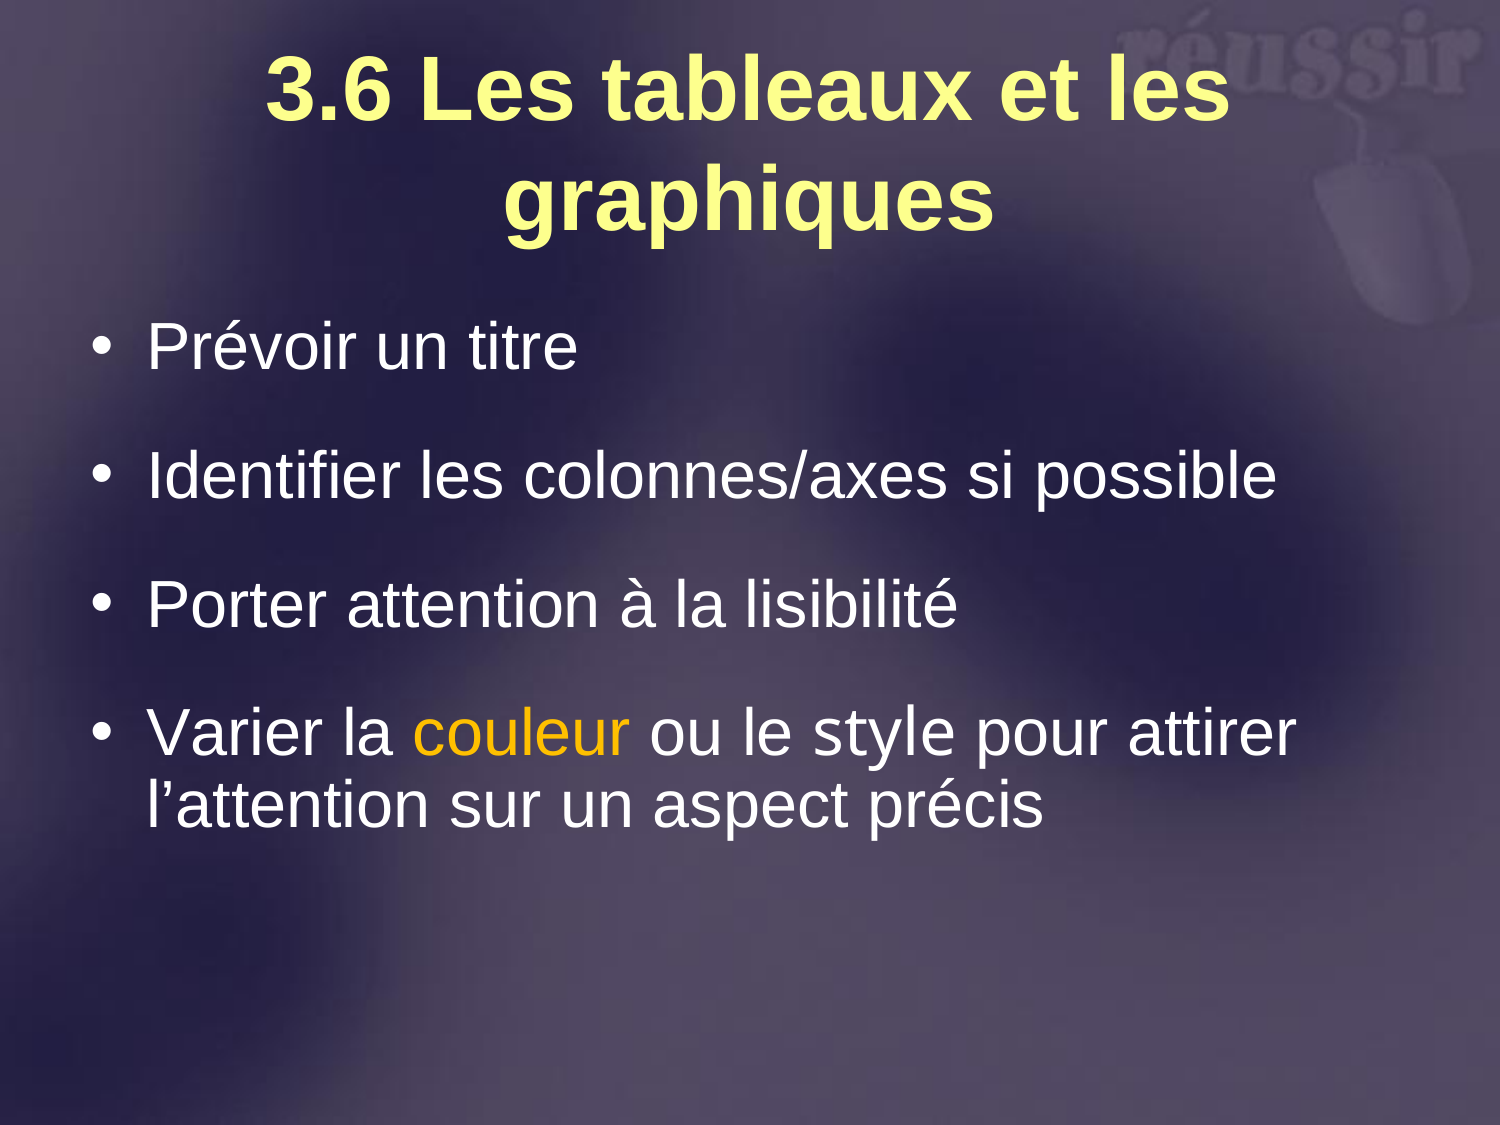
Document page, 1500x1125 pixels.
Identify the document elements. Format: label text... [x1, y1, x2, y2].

list Prévoir un titre Identifier les colonnes/axes si possible Porter attention à la lisibilité Varier la couleur ou le style pour attirer l’attention sur un aspect précis [75, 304, 1426, 1047]
picture [0, 0, 1500, 1125]
title 3.6 Les tableaux et les graphiques [75, 45, 1426, 233]
